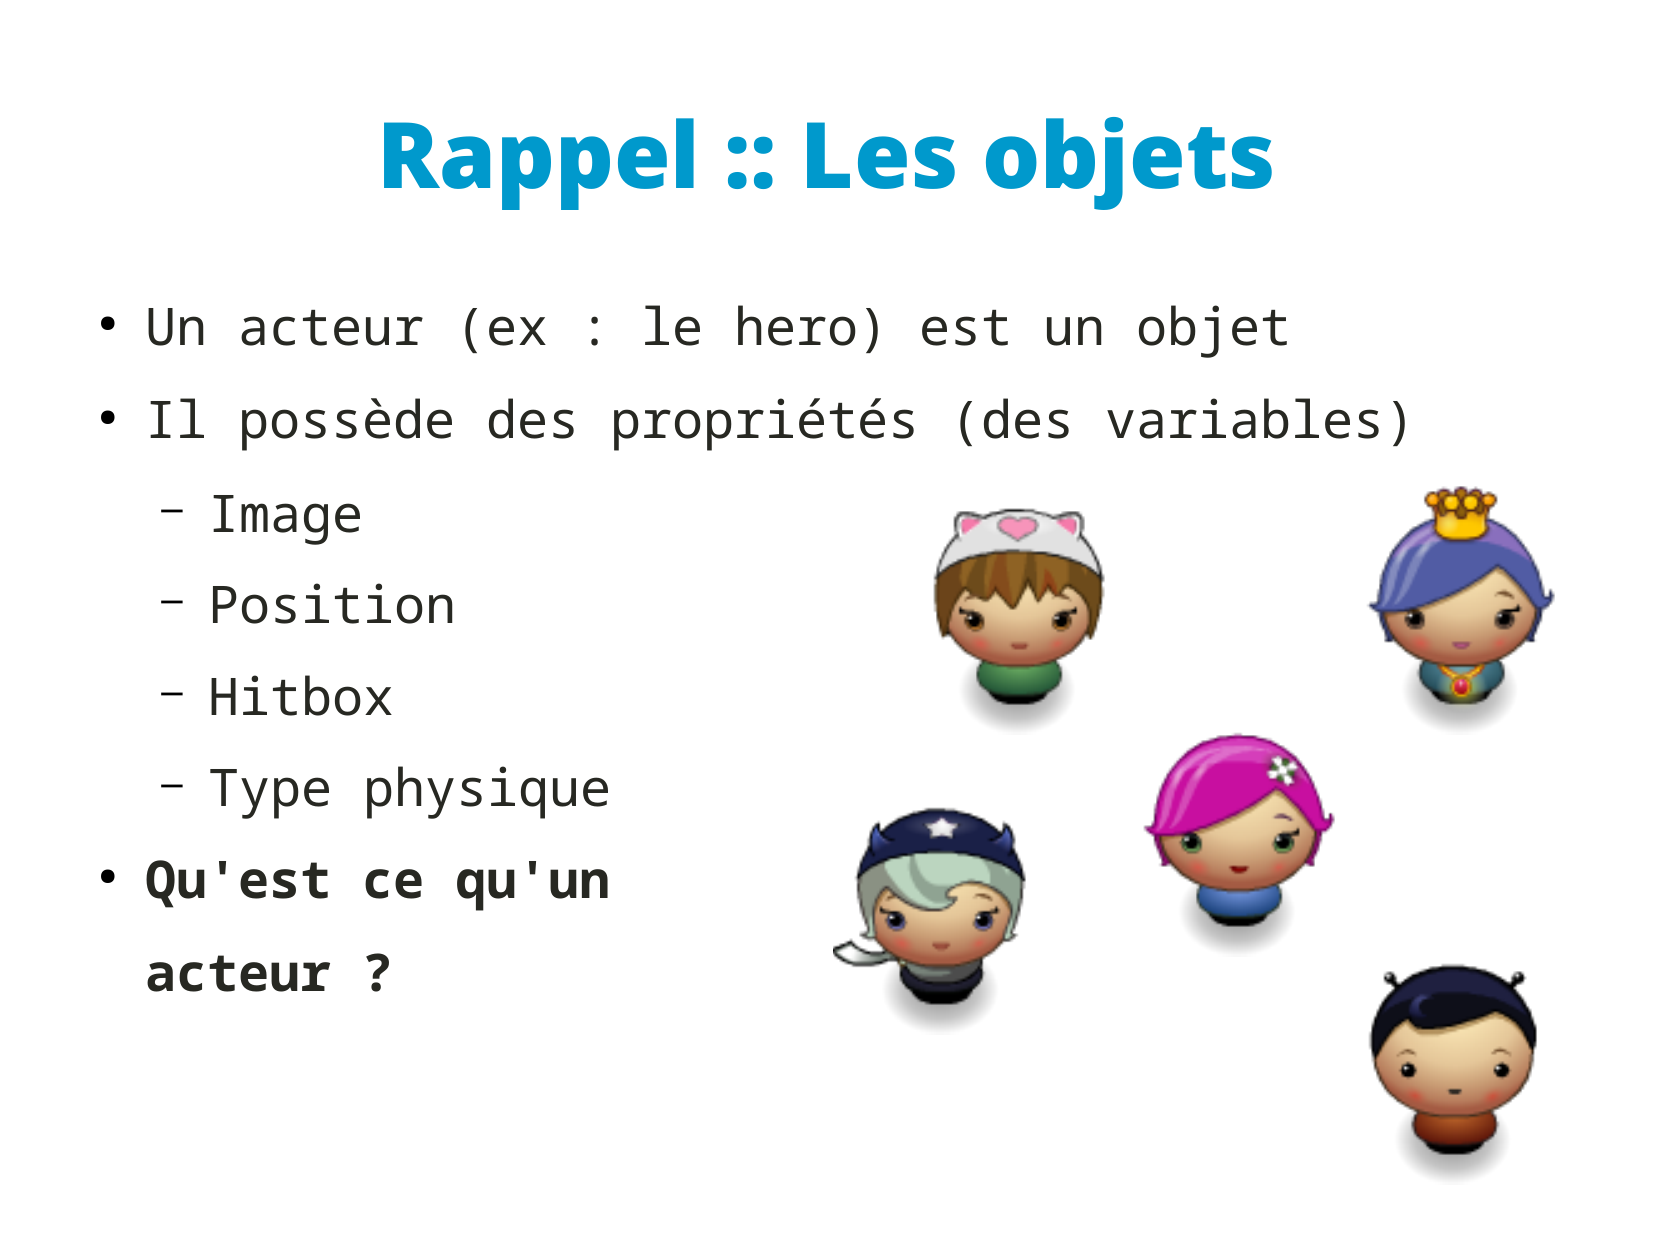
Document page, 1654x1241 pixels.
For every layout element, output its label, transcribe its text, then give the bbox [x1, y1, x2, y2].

picture [1363, 455, 1561, 736]
picture [1365, 935, 1542, 1186]
picture [833, 779, 1051, 1035]
picture [1140, 704, 1340, 957]
list Un acteur (ex : le hero) est un objet Il possède des propriétés (des variables) Image Position Hitbox Type physique Qu'est ce qu'un acteur ? [82, 290, 1571, 1010]
title Rappel :: Les objets [82, 49, 1571, 257]
picture [930, 480, 1110, 736]
